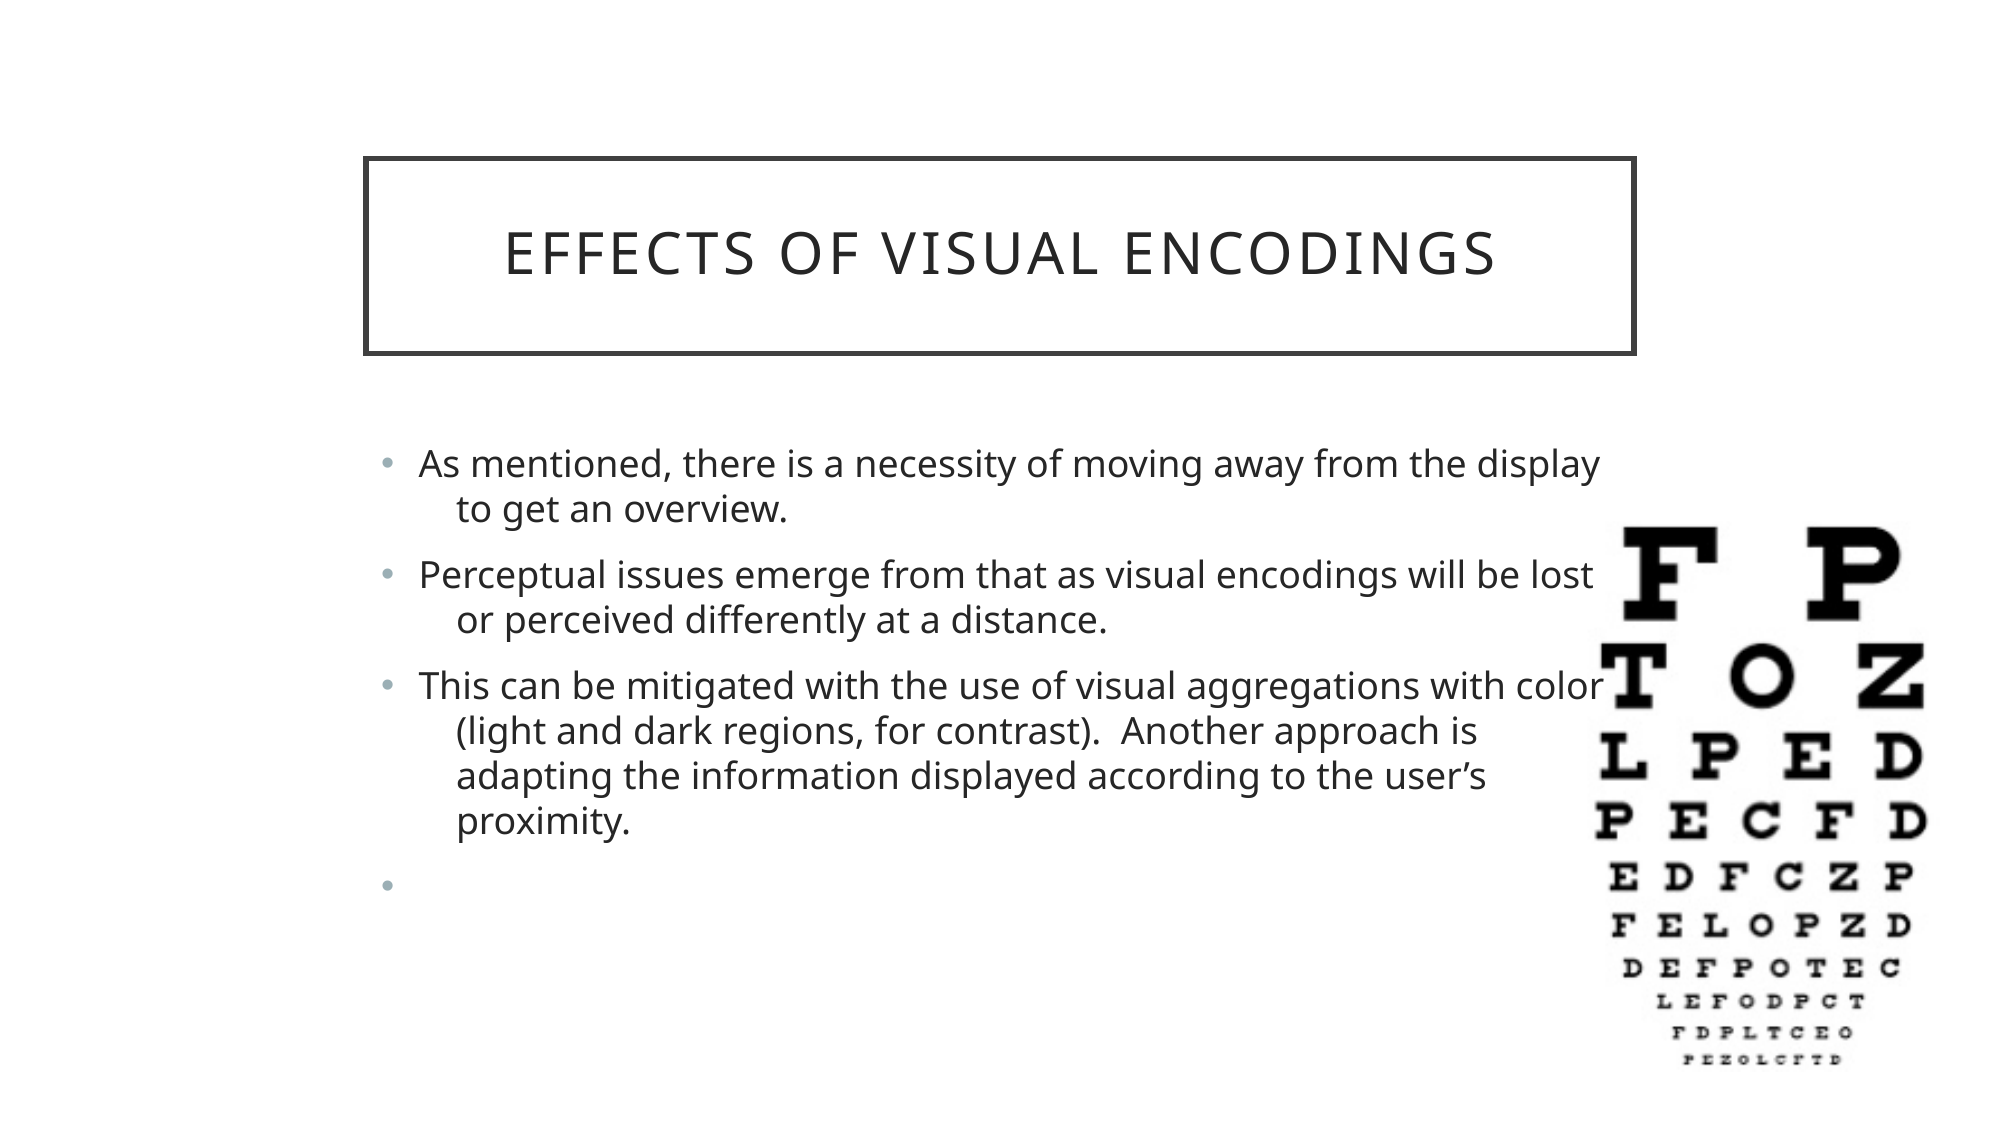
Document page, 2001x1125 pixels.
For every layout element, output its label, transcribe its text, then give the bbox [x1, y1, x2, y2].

picture [1535, 522, 1989, 1072]
title Effects of visual encodings [366, 158, 1634, 354]
list As mentioned, there is a necessity of moving away from the display to get an overview. Perceptual issues emerge from that as visual encodings will be lost or perceived differently at a distance. This can be mitigated with the use of visual aggregations with color (light and dark regions, for contrast). Another approach is adapting the information displayed according to the user’s proximity. [366, 432, 1634, 942]
